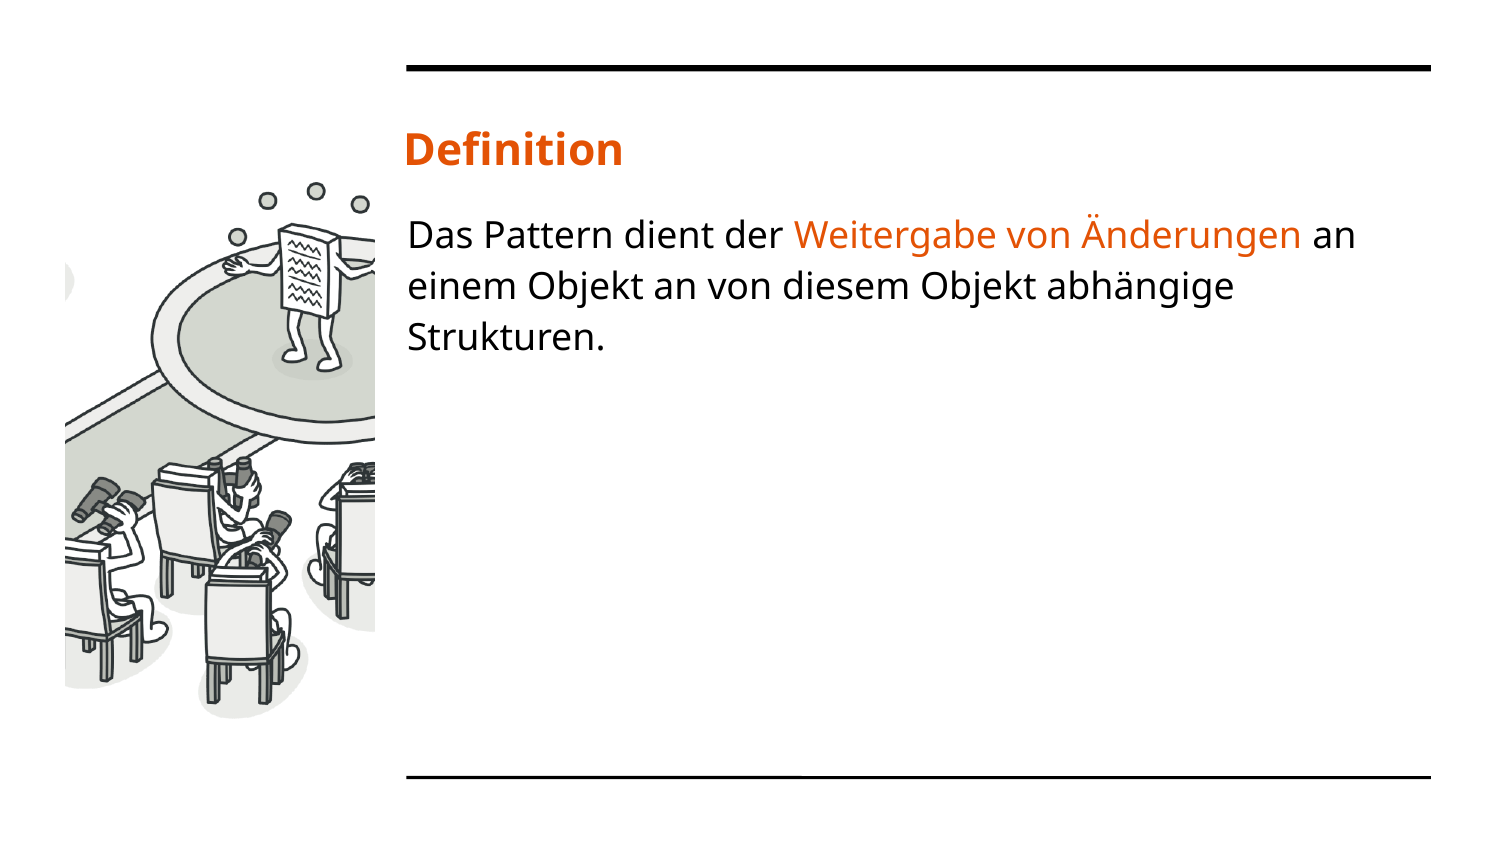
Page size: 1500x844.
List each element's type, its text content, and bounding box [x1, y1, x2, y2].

picture [65, 67, 375, 780]
title Definition [389, 103, 1428, 194]
subtitle Das Pattern dient der Weitergabe von Änderungen an einem Objekt an von diesem Objekt abhängige Strukturen. [392, 193, 1431, 735]
